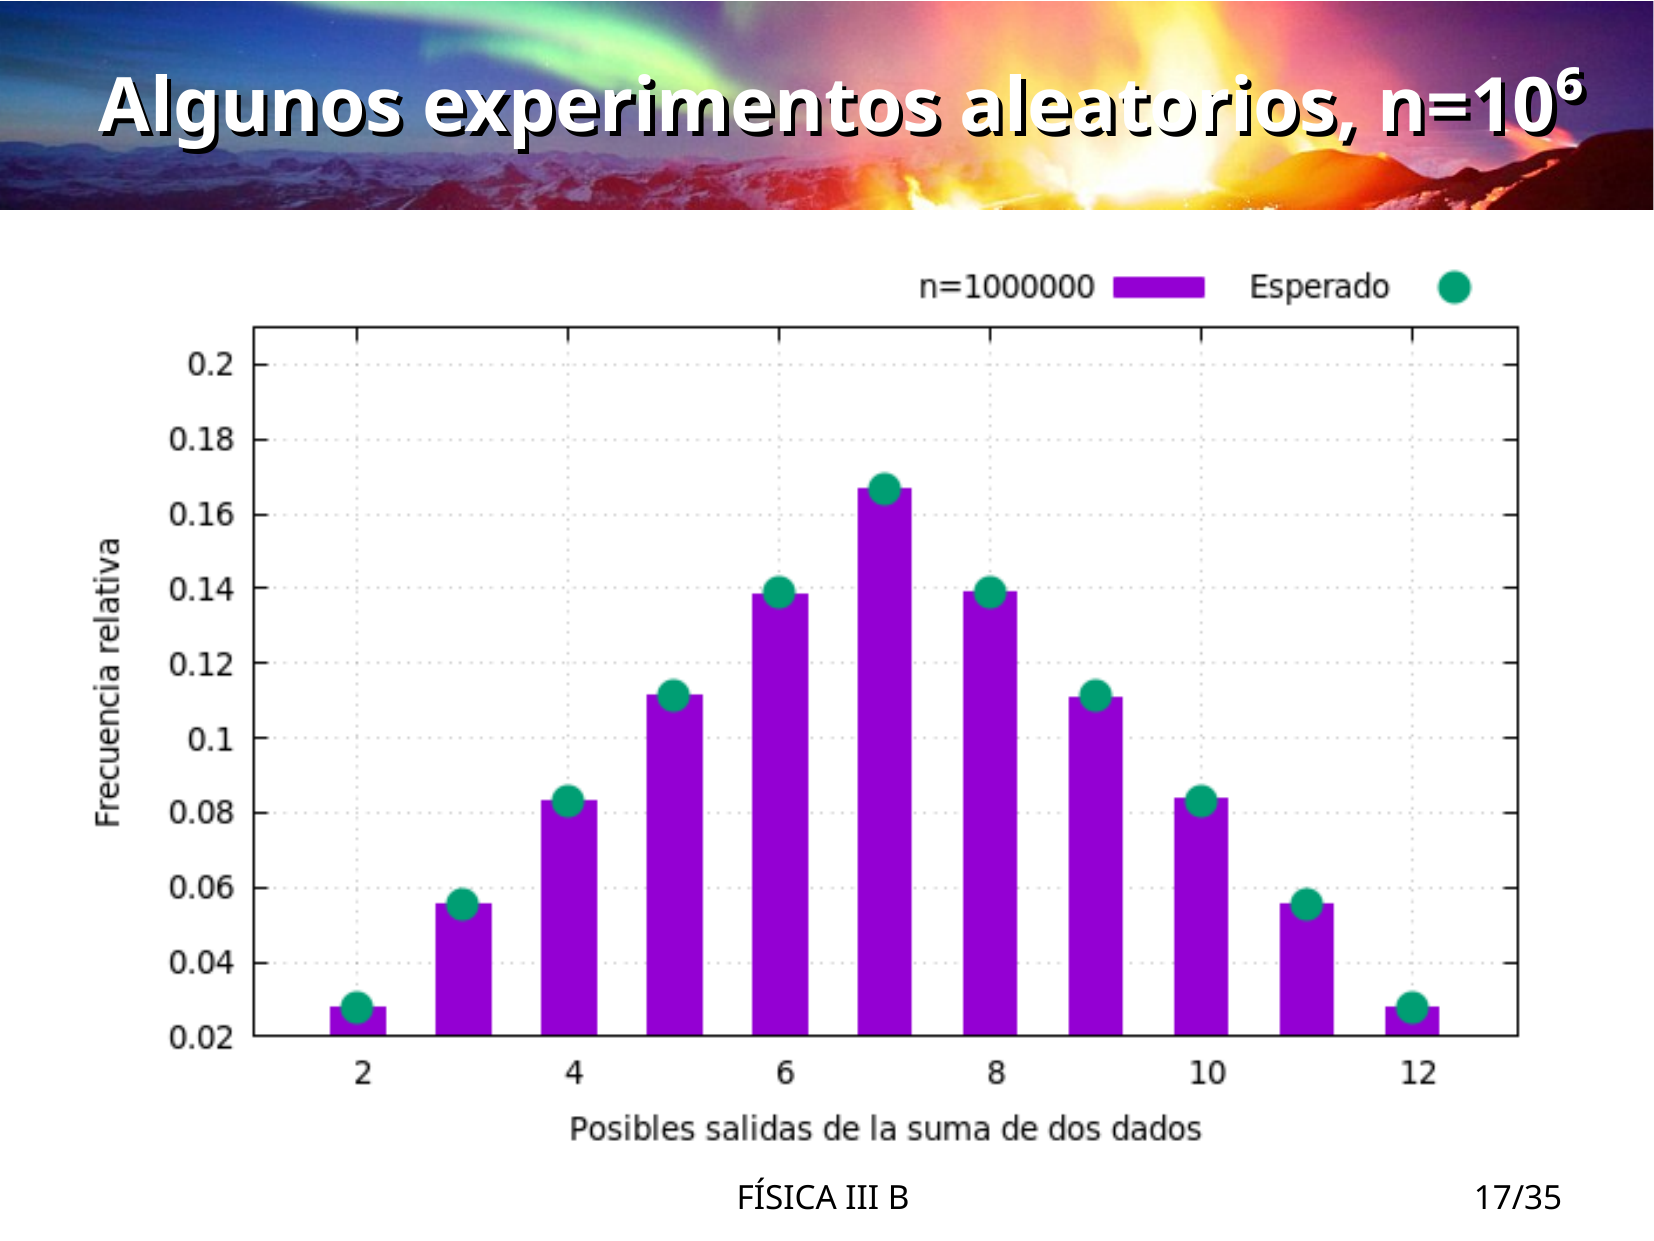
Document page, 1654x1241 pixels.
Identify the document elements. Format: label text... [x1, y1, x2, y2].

title Algunos experimentos aleatorios, n=10⁶ [45, 15, 1606, 191]
picture [75, 254, 1576, 1156]
picture [0, 1, 1654, 210]
